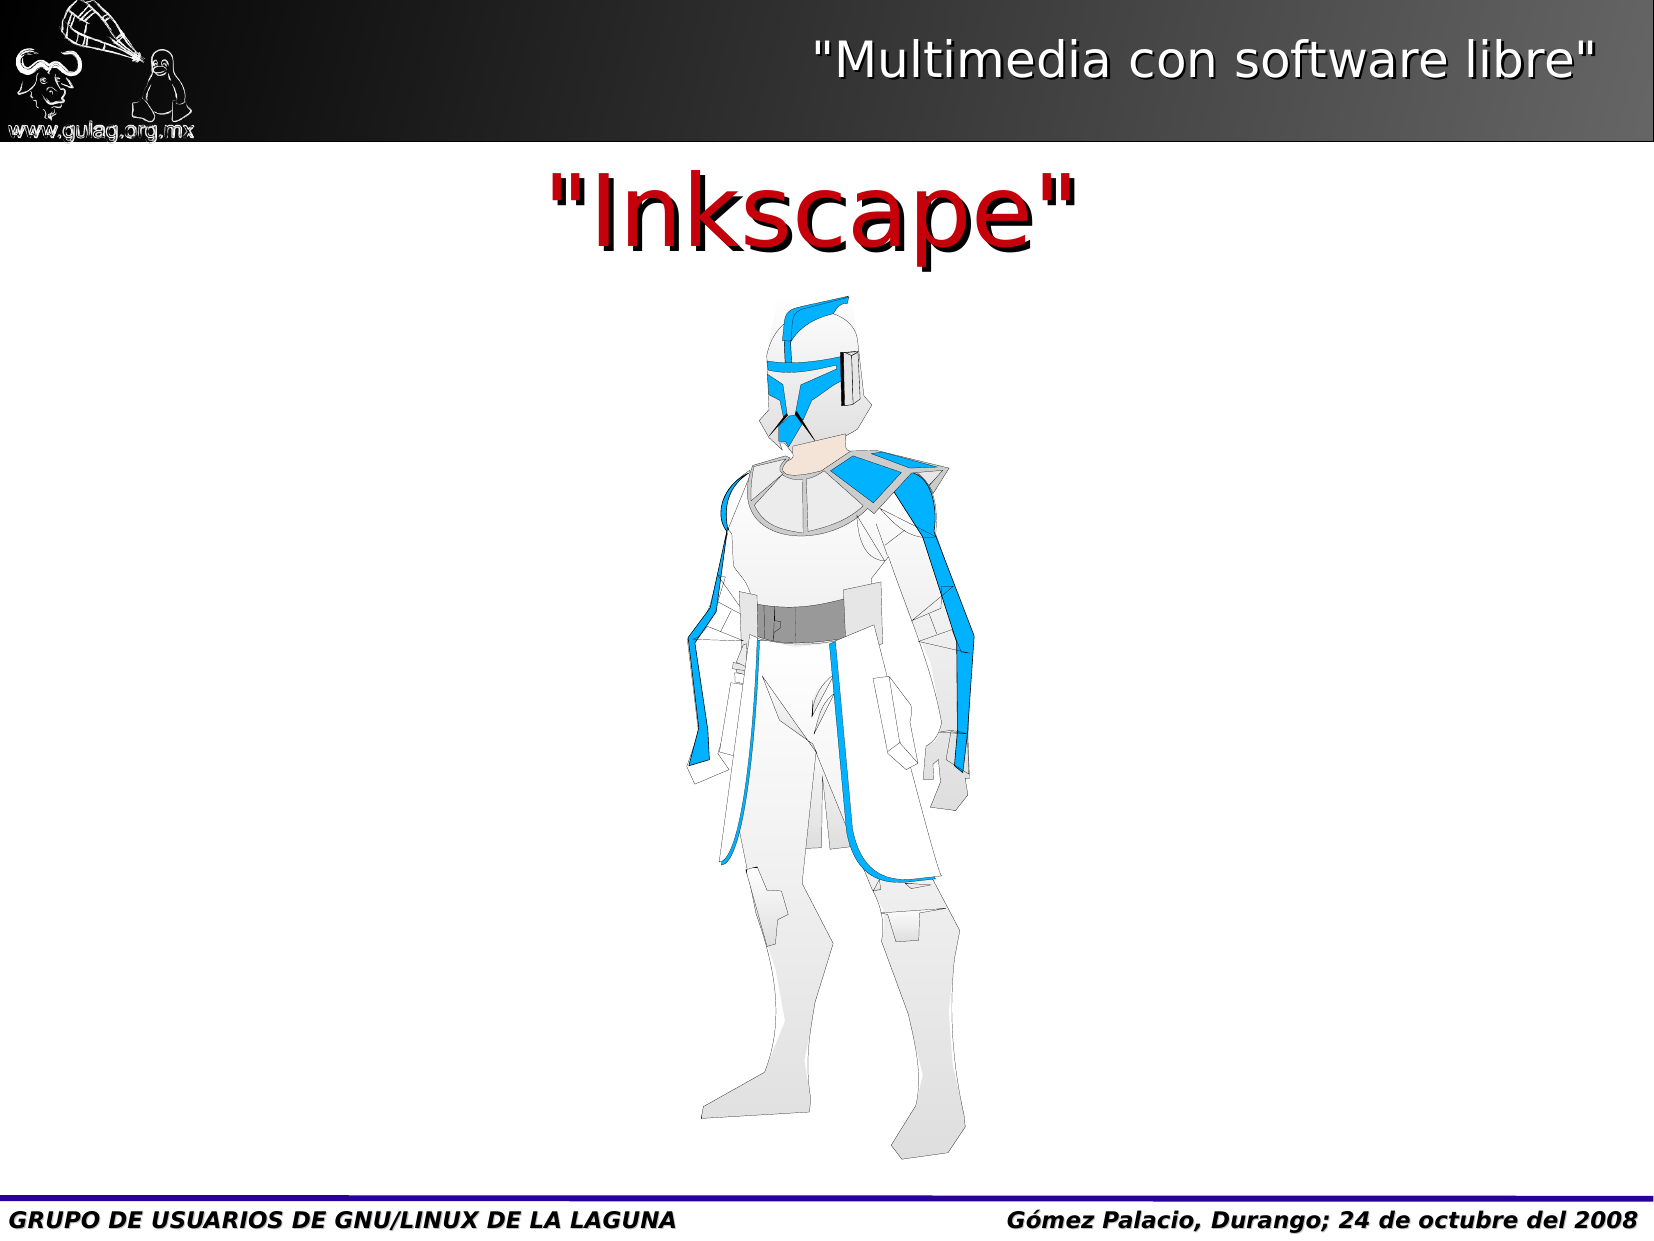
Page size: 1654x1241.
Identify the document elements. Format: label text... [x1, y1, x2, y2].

text_box Gómez Palacio, Durango; 24 de octubre del 2008 [992, 1200, 1654, 1241]
text_box [0, 0, 5, 142]
picture [685, 295, 975, 1160]
text_box "Multimedia con software libre" [715, 23, 1614, 112]
text_box "Inkscape" [501, 146, 1123, 278]
text_box [197, 0, 1654, 142]
text_box GRUPO DE USUARIOS DE GNU/LINUX DE LA LAGUNA [0, 1200, 693, 1241]
picture [5, 0, 197, 144]
